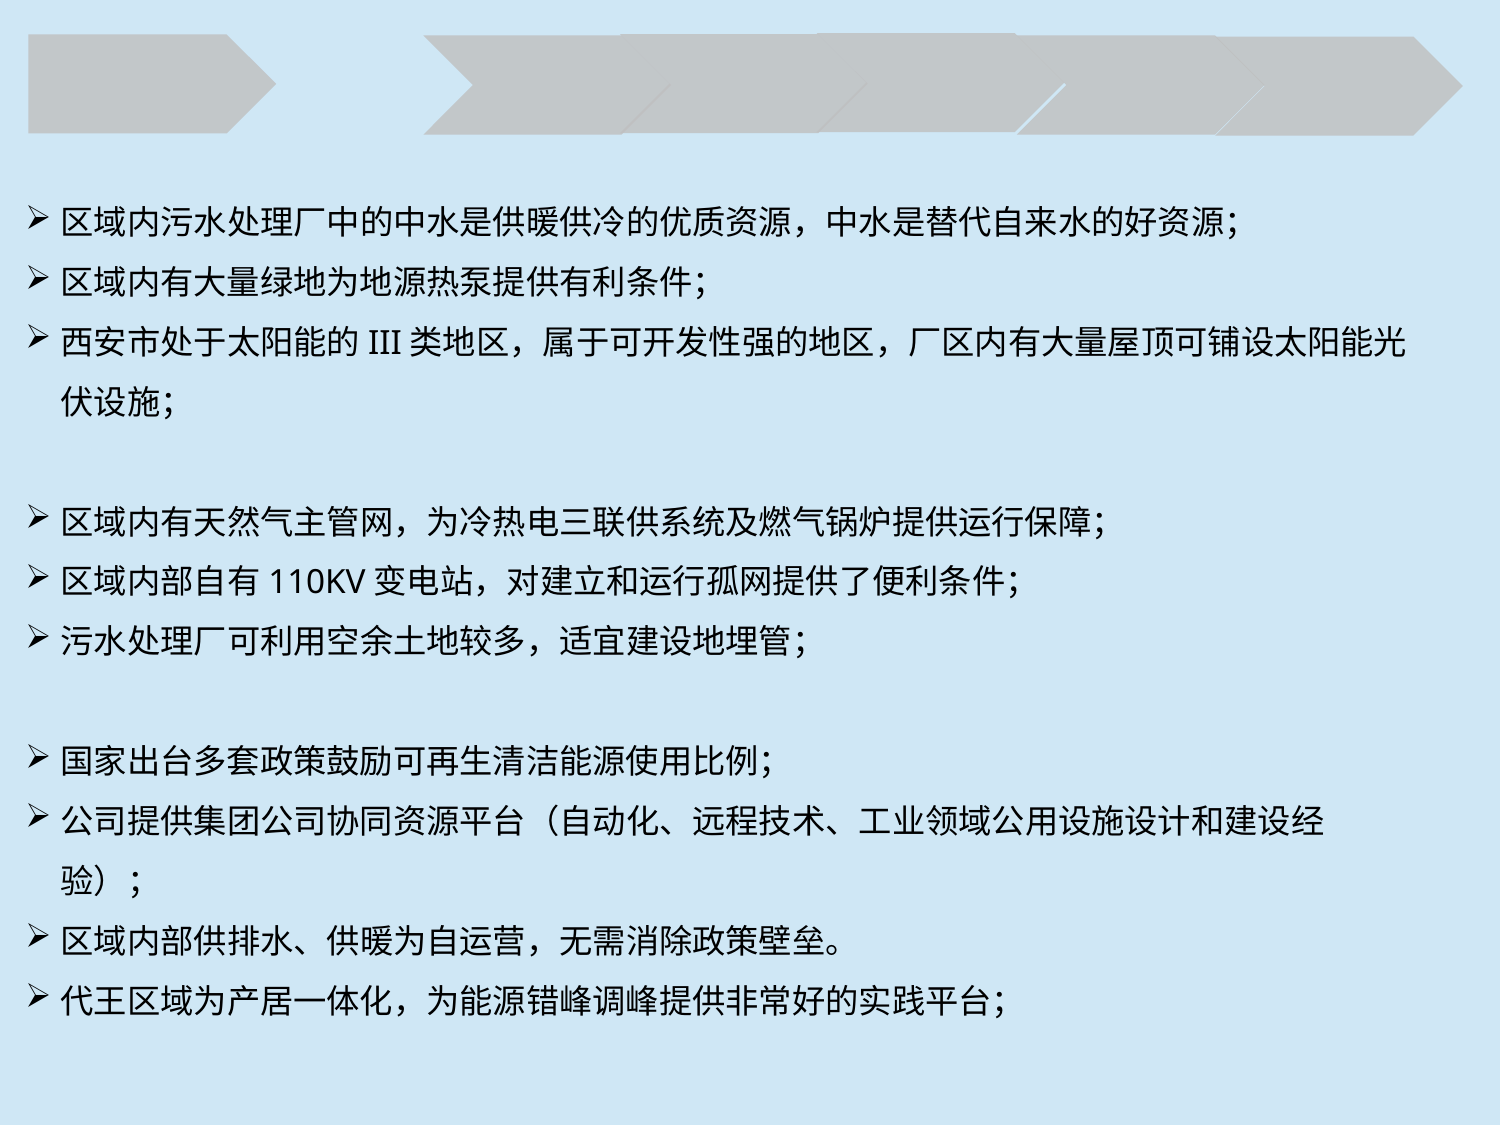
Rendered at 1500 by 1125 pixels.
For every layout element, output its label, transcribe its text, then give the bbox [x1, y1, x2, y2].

text_box [28, 34, 277, 134]
text_box 区域内污水处理厂中的中水是供暖供冷的优质资源，中水是替代自来水的好资源； 区域内有大量绿地为地源热泵提供有利条件； 西安市处于太阳能的III类地区，属于可开发性强的地区，厂区内有大量屋顶可铺设太阳能光伏设施； 区域内有天然气主管网，为冷热电三联供系统及燃气锅炉提供运行保障； 区域内部自有110KV变电站，对建立和运行孤网提供了便利条件； 污水处理厂可利用空余土地较多，适宜建设地埋管； 国家出台多套政策鼓励可再生清洁能源使用比例； 公司提供集团公司协同资源平台（自动化、远程技术、工业领域公用设施设计和建设经验）； 区域内部供排水、供暖为自运营，无需消除政策壁垒。 代王区域为产居一体化，为能源错峰调峰提供非常好的实践平台； [10, 174, 1433, 1028]
text_box [423, 33, 1463, 136]
